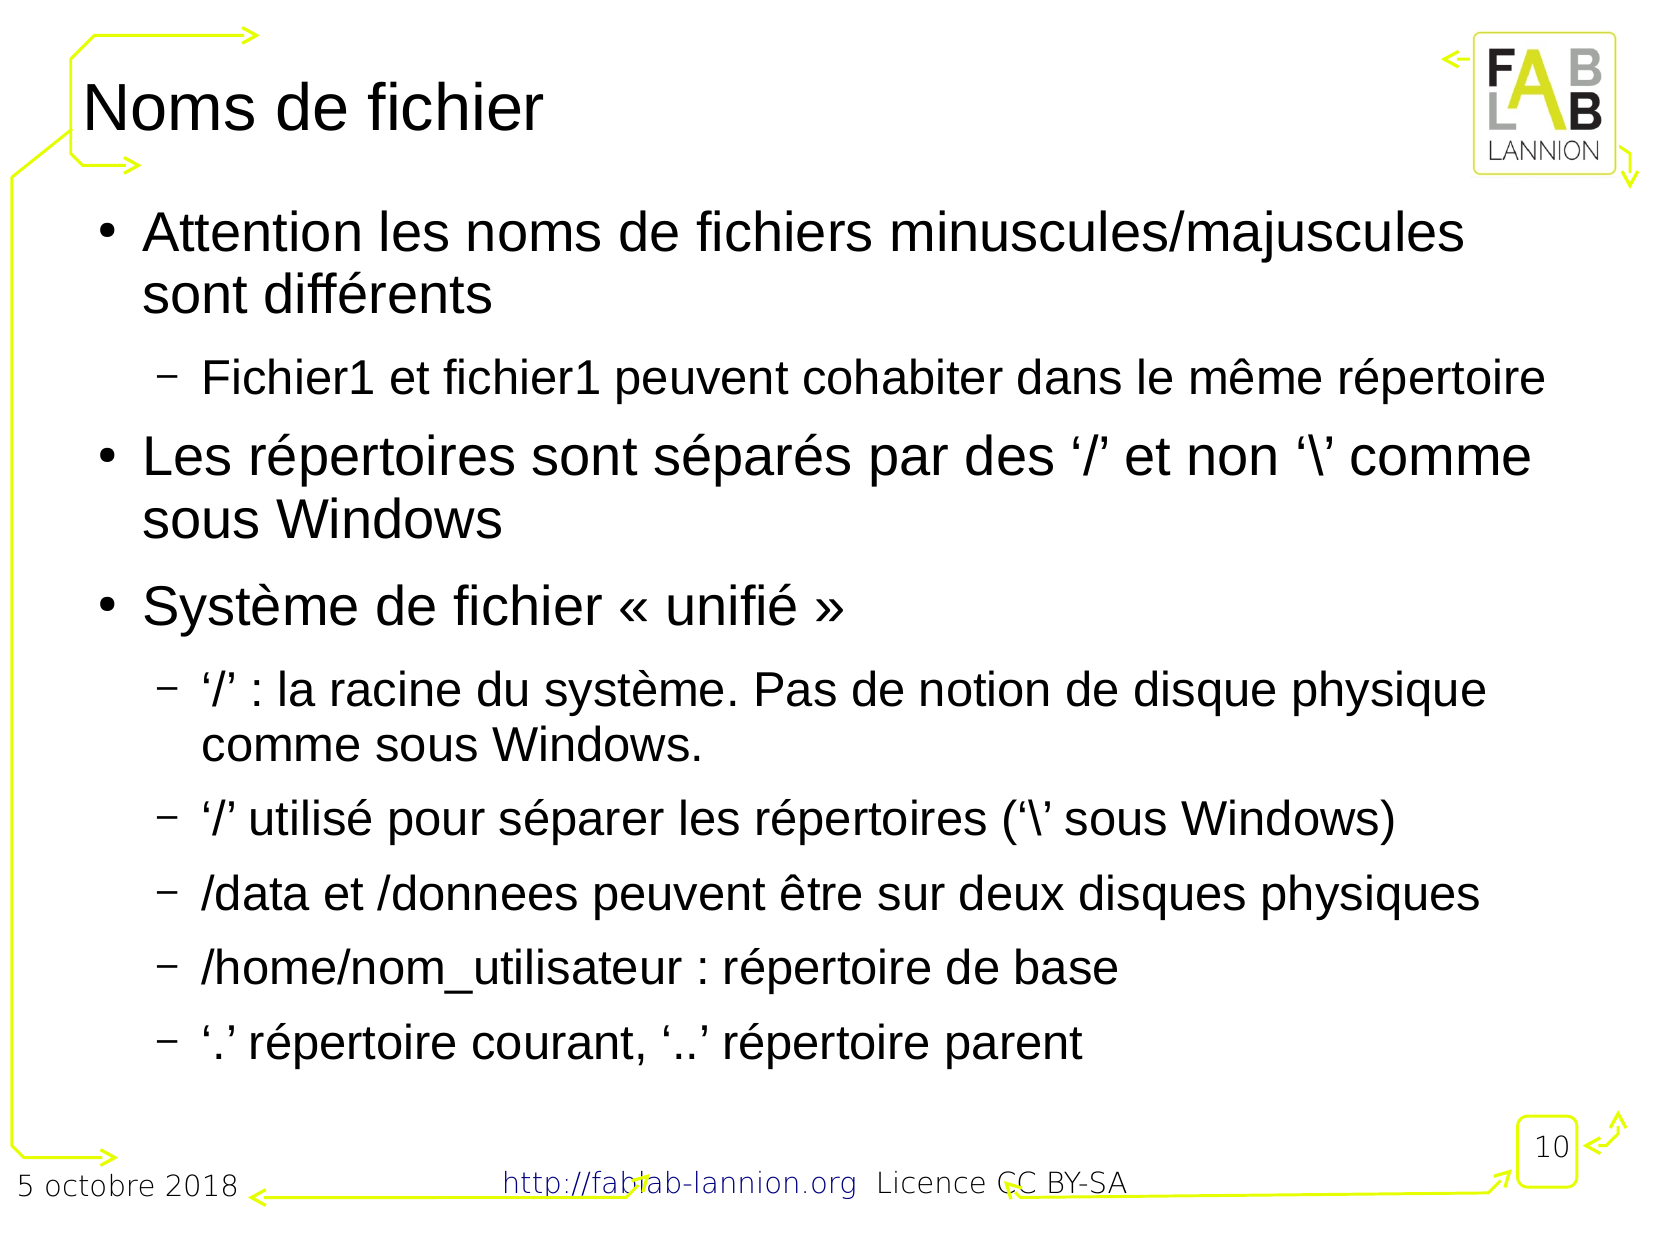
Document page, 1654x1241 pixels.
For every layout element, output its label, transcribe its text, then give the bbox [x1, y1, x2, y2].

picture [1470, 29, 1619, 178]
list Attention les noms de fichiers minuscules/majuscules sont différents Fichier1 et fichier1 peuvent cohabiter dans le même répertoire Les répertoires sont séparés par des ‘/’ et non ‘\’ comme sous Windows Système de fichier « unifié » ‘/’ : la racine du système. Pas de notion de disque physique comme sous Windows. ‘/’ utilisé pour séparer les répertoires (‘\’ sous Windows) /data et /donnees peuvent être sur deux disques physiques /home/nom_utilisateur : répertoire de base ‘.’ répertoire courant, ‘..’ répertoire parent [82, 200, 1571, 1075]
title Noms de fichier [82, 49, 1441, 166]
